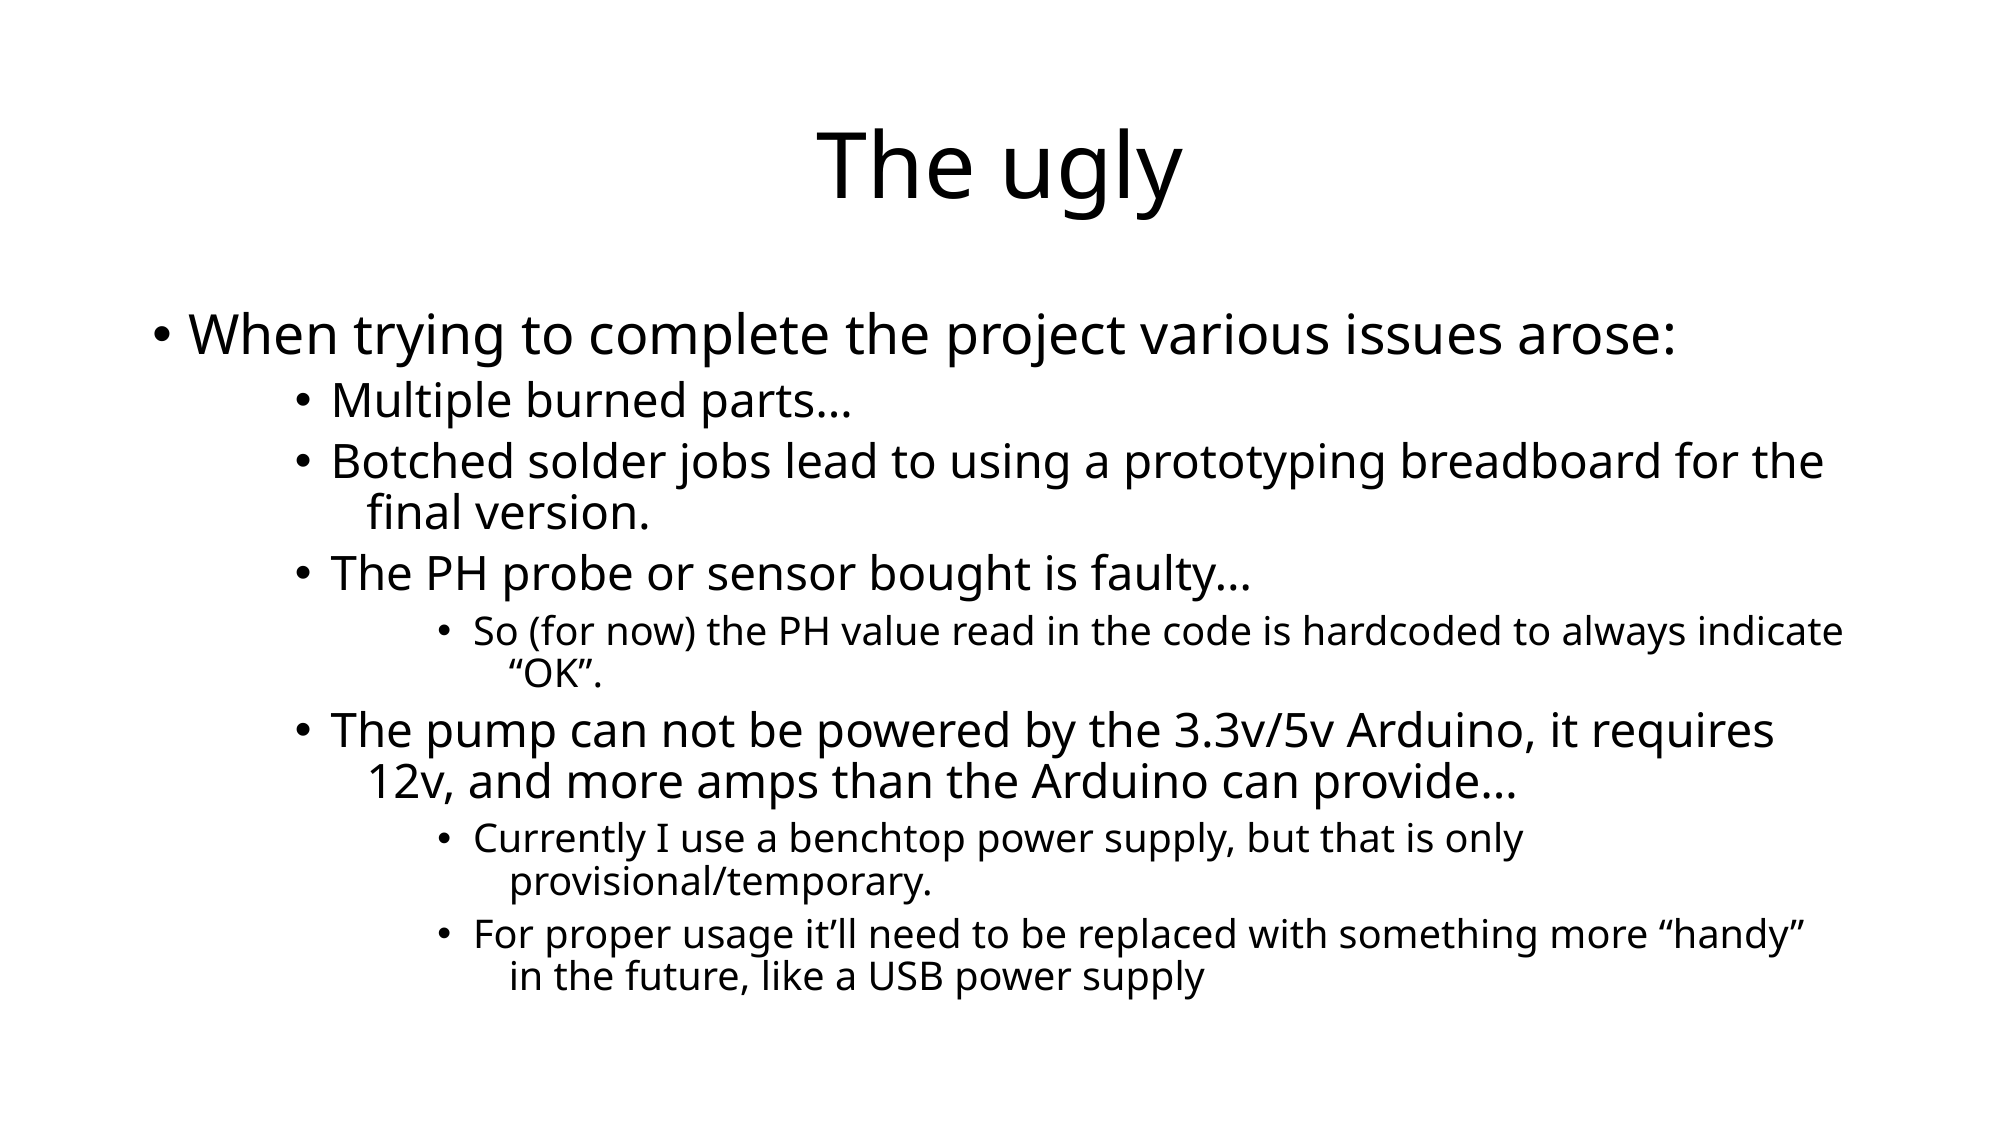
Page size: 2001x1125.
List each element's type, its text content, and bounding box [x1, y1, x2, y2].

title The ugly [137, 59, 1863, 278]
list When trying to complete the project various issues arose: Multiple burned parts… Botched solder jobs lead to using a prototyping breadboard for the final version. The PH probe or sensor bought is faulty… So (for now) the PH value read in the code is hardcoded to always indicate “OK”. The pump can not be powered by the 3.3v/5v Arduino, it requires 12v, and more amps than the Arduino can provide… Currently I use a benchtop power supply, but that is only provisional/temporary. For proper usage it’ll need to be replaced with something more “handy” in the future, like a USB power supply [137, 299, 1863, 1014]
